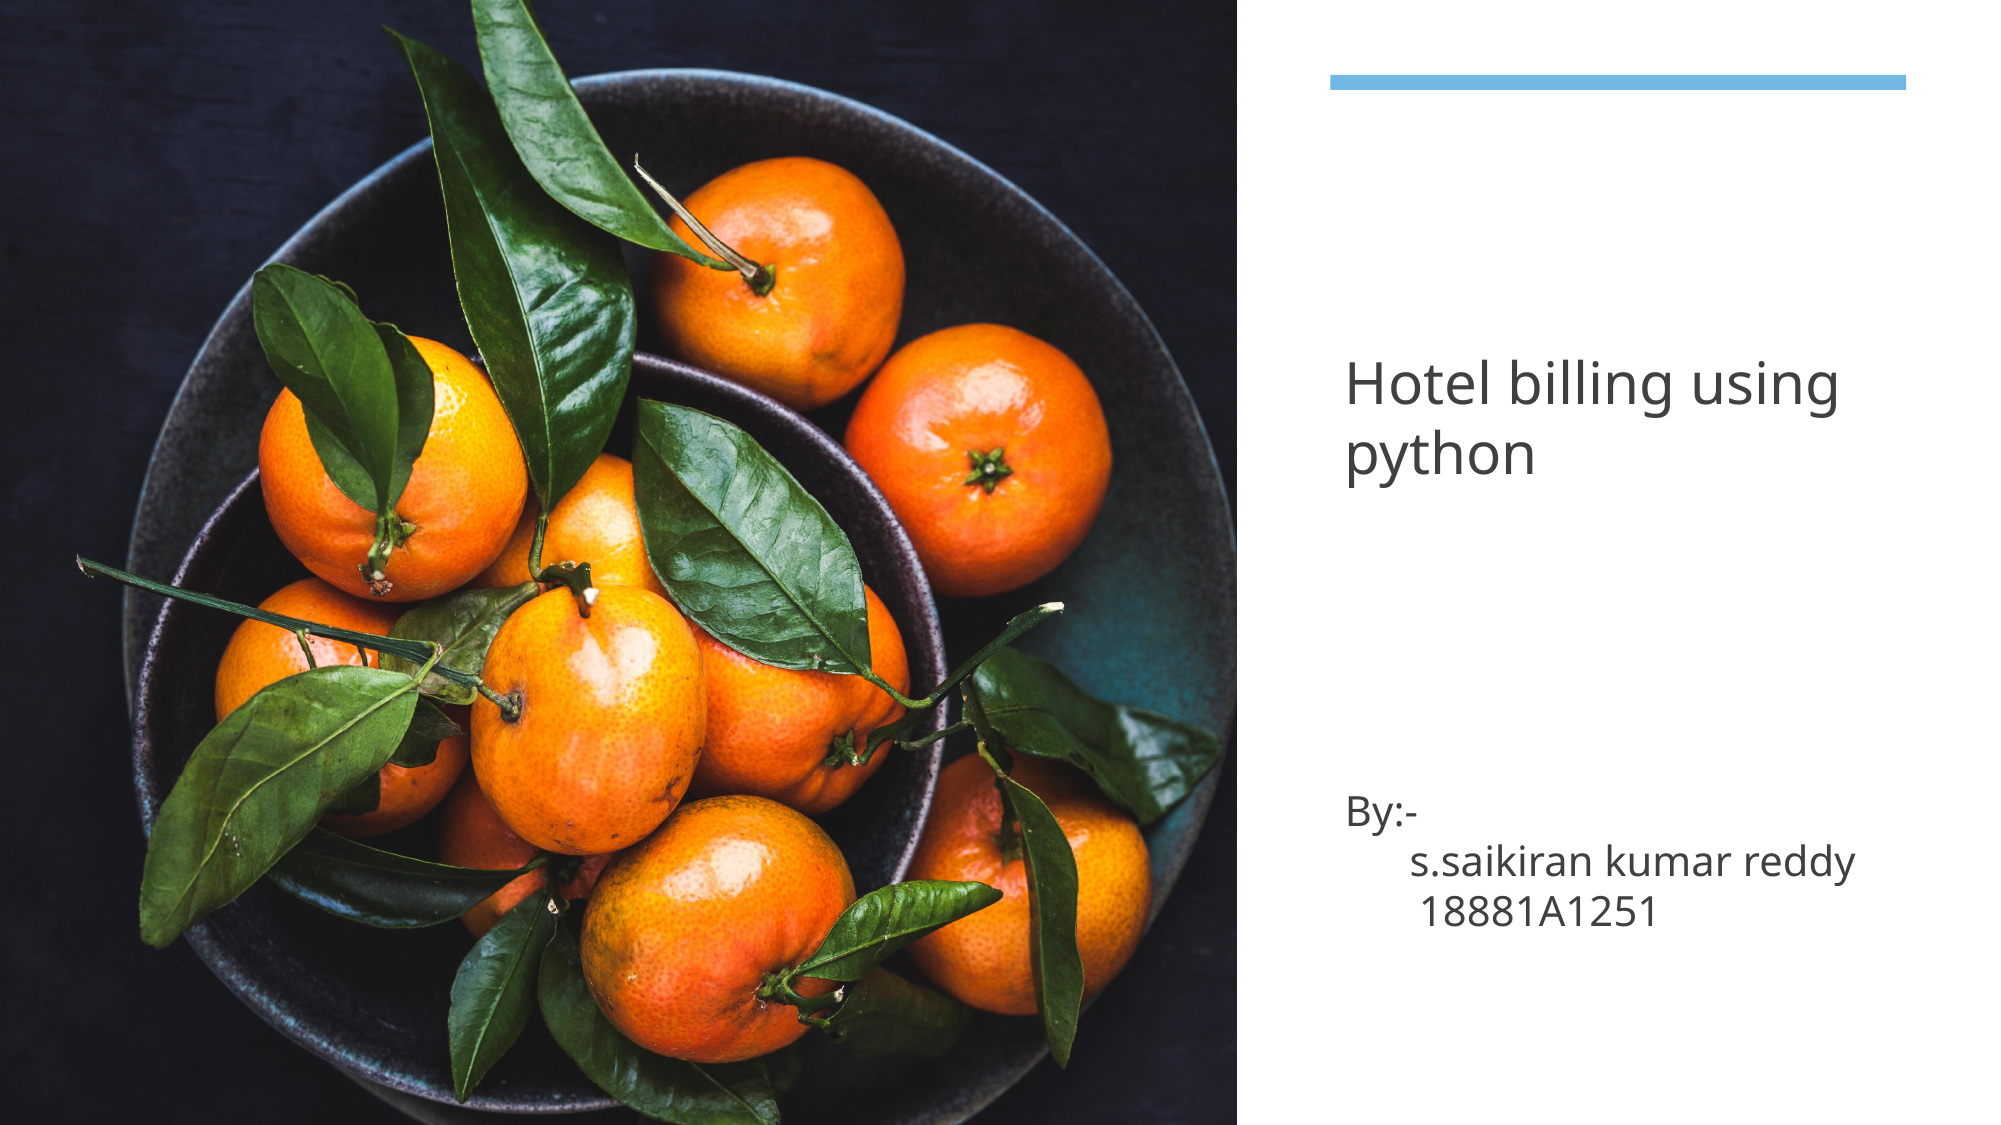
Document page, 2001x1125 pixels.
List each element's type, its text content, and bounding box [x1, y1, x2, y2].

text_box [1237, 0, 2000, 1125]
title Hotel billing using python [1330, 141, 1907, 762]
picture [0, 0, 1237, 1125]
subtitle By:- s.saikiran kumar reddy 18881A1251 [1330, 777, 1907, 966]
